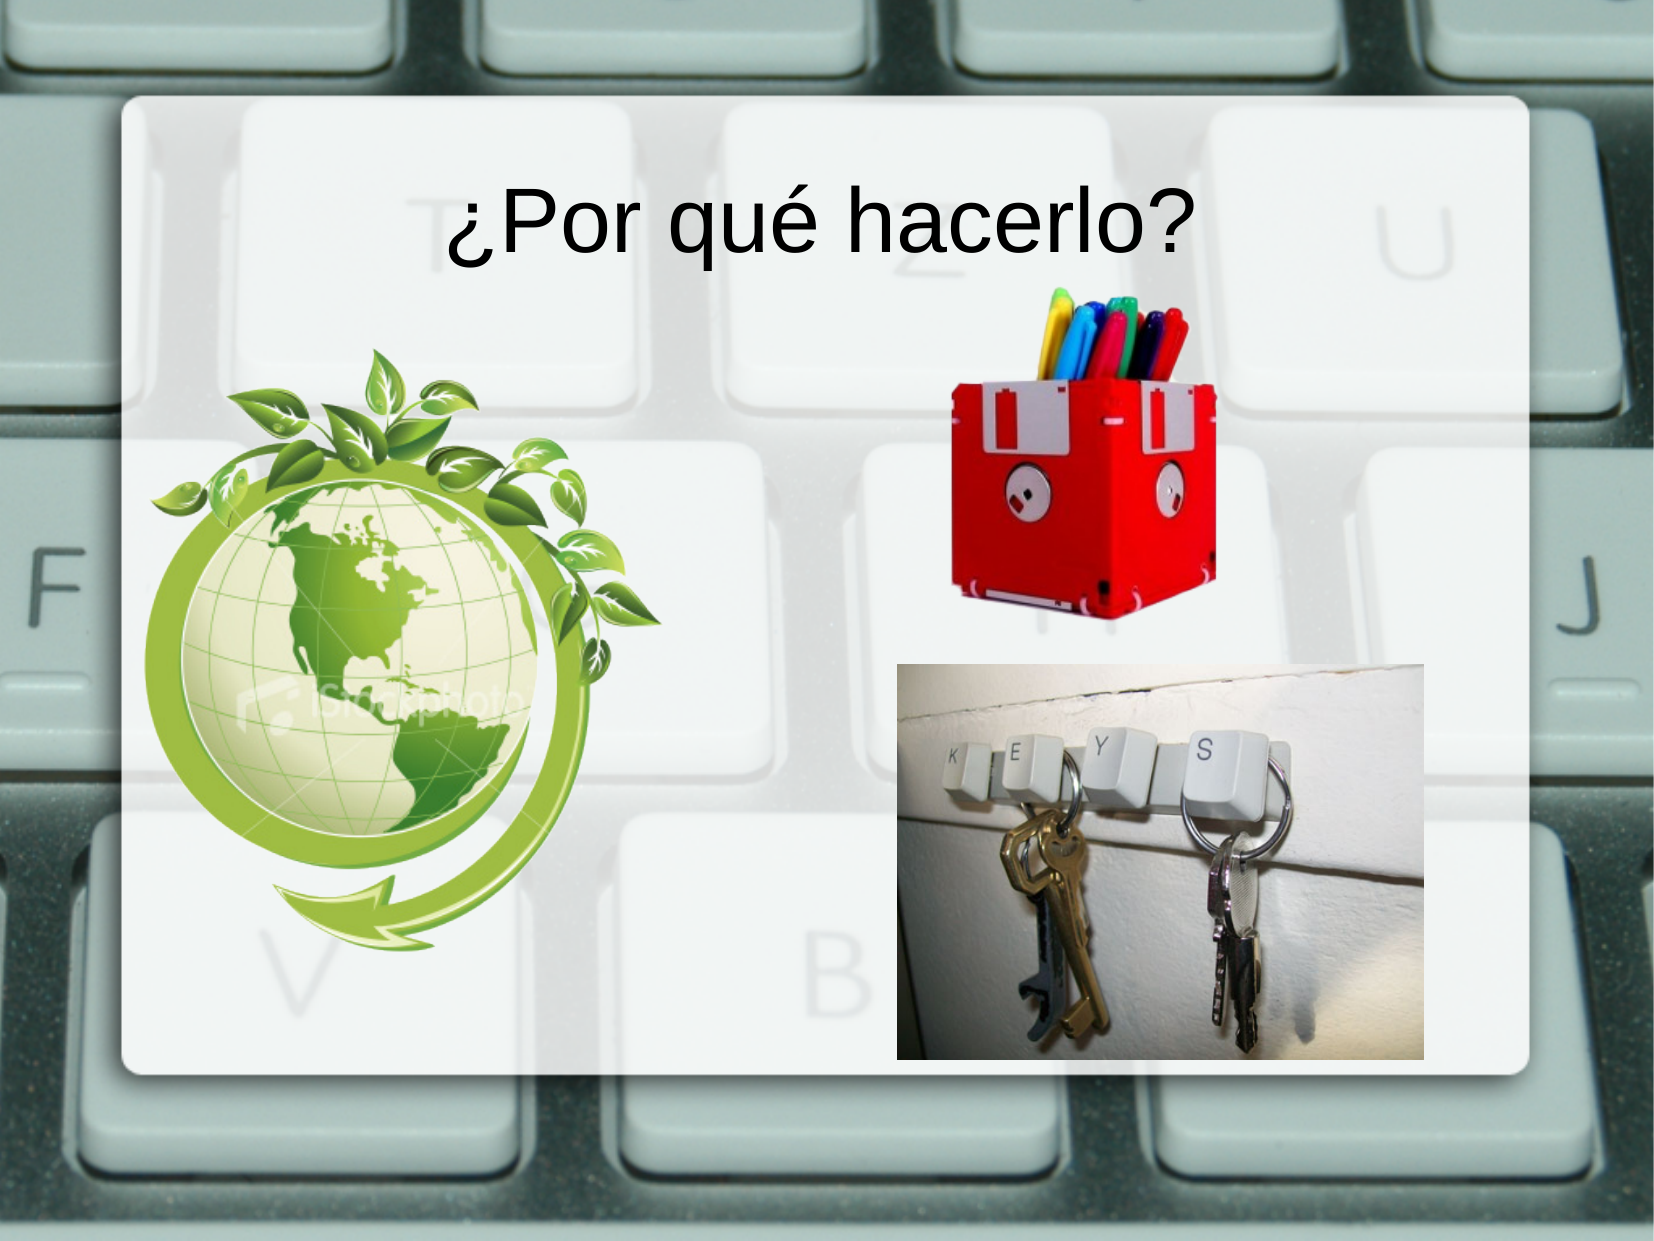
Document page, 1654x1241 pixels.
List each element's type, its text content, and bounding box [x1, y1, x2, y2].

picture [0, 0, 1654, 1241]
title ¿Por qué hacerlo? [135, 117, 1506, 325]
